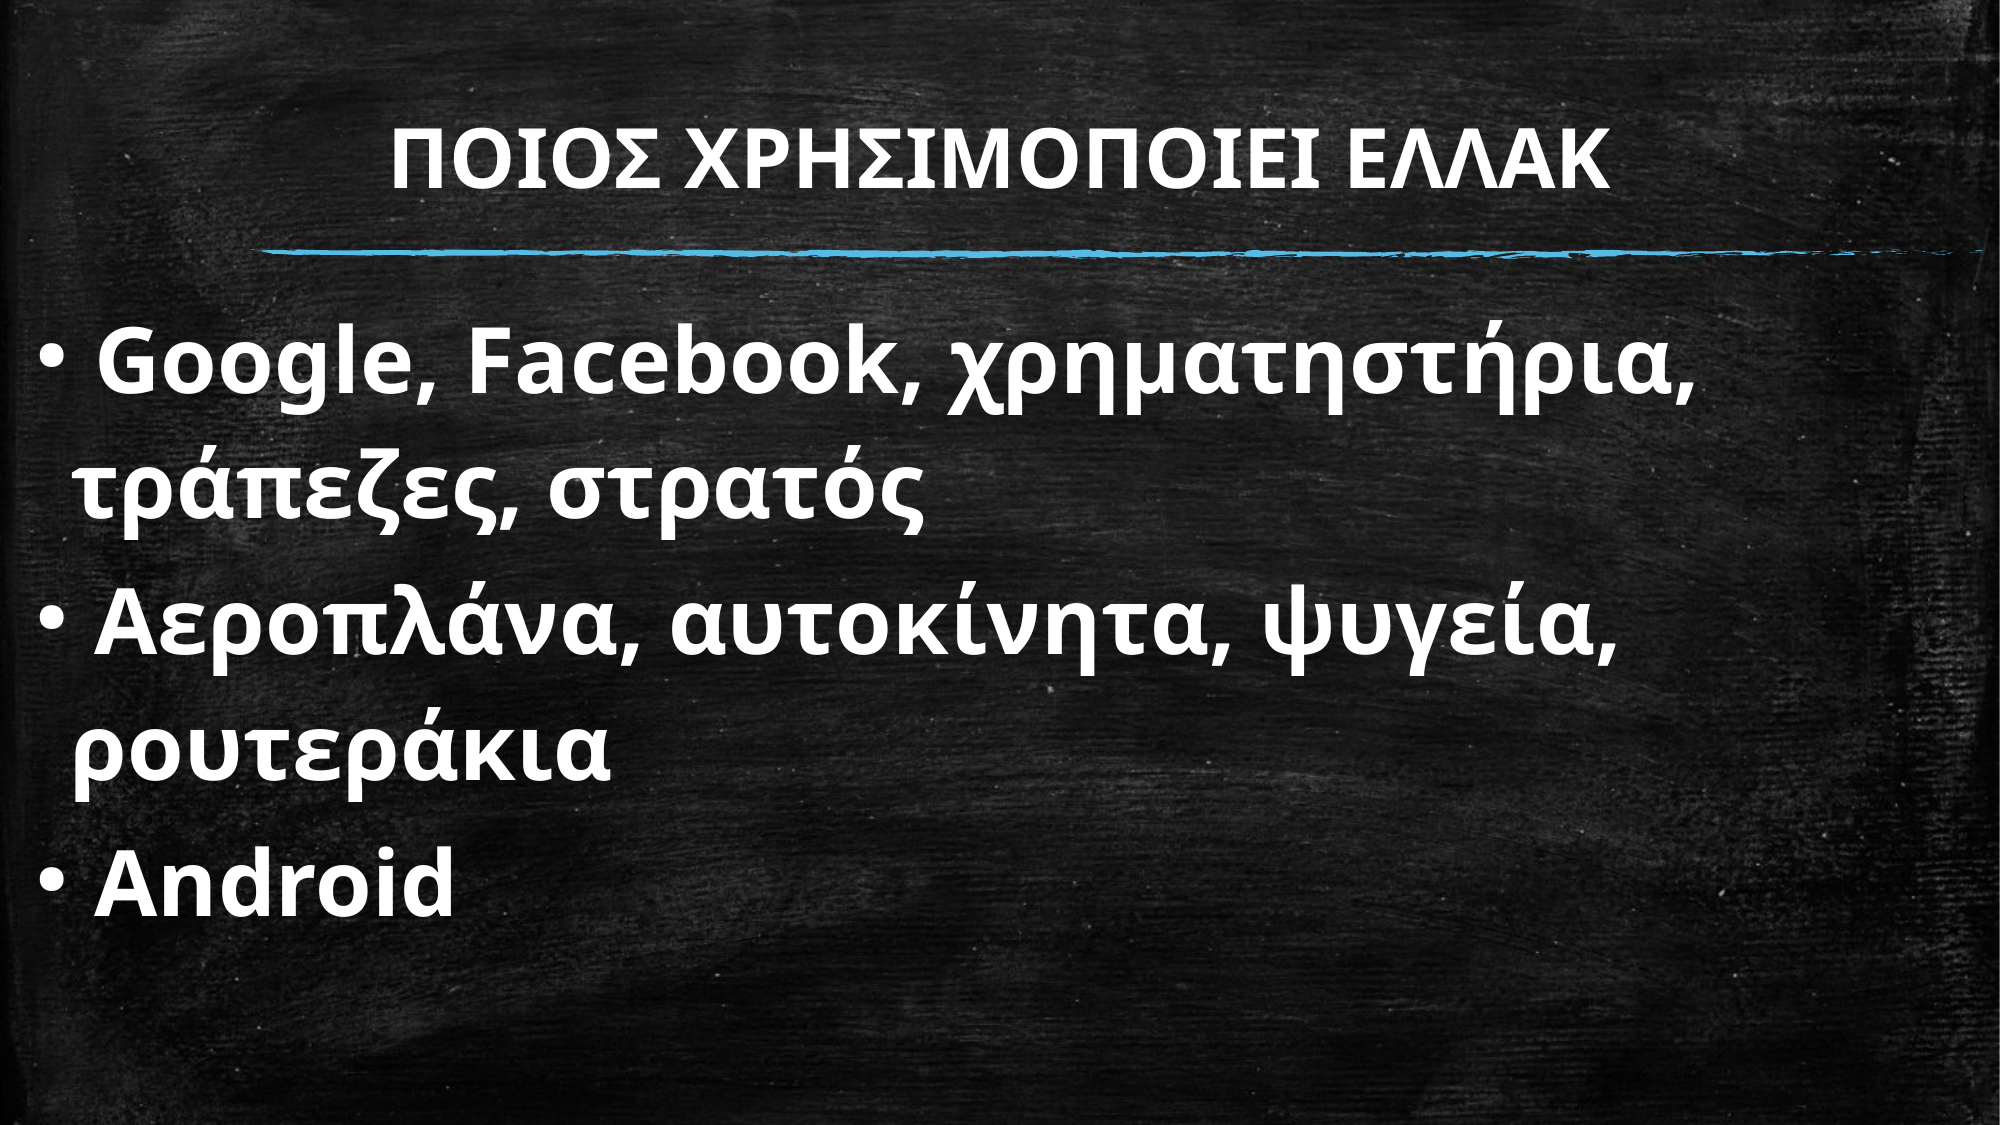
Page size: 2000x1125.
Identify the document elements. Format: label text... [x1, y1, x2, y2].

picture [0, 0, 2000, 1125]
title ΠΟΙΟΣ ΧΡΗΣΙΜΟΠΟΙΕΙ ΕΛΛΑΚ [249, 45, 1750, 213]
subtitle Google, Facebook, χρηματηστήρια, τράπεζες, στρατός Αεροπλάνα, αυτοκίνητα, ψυγεία, ρουτεράκια Android [35, 295, 1902, 1086]
